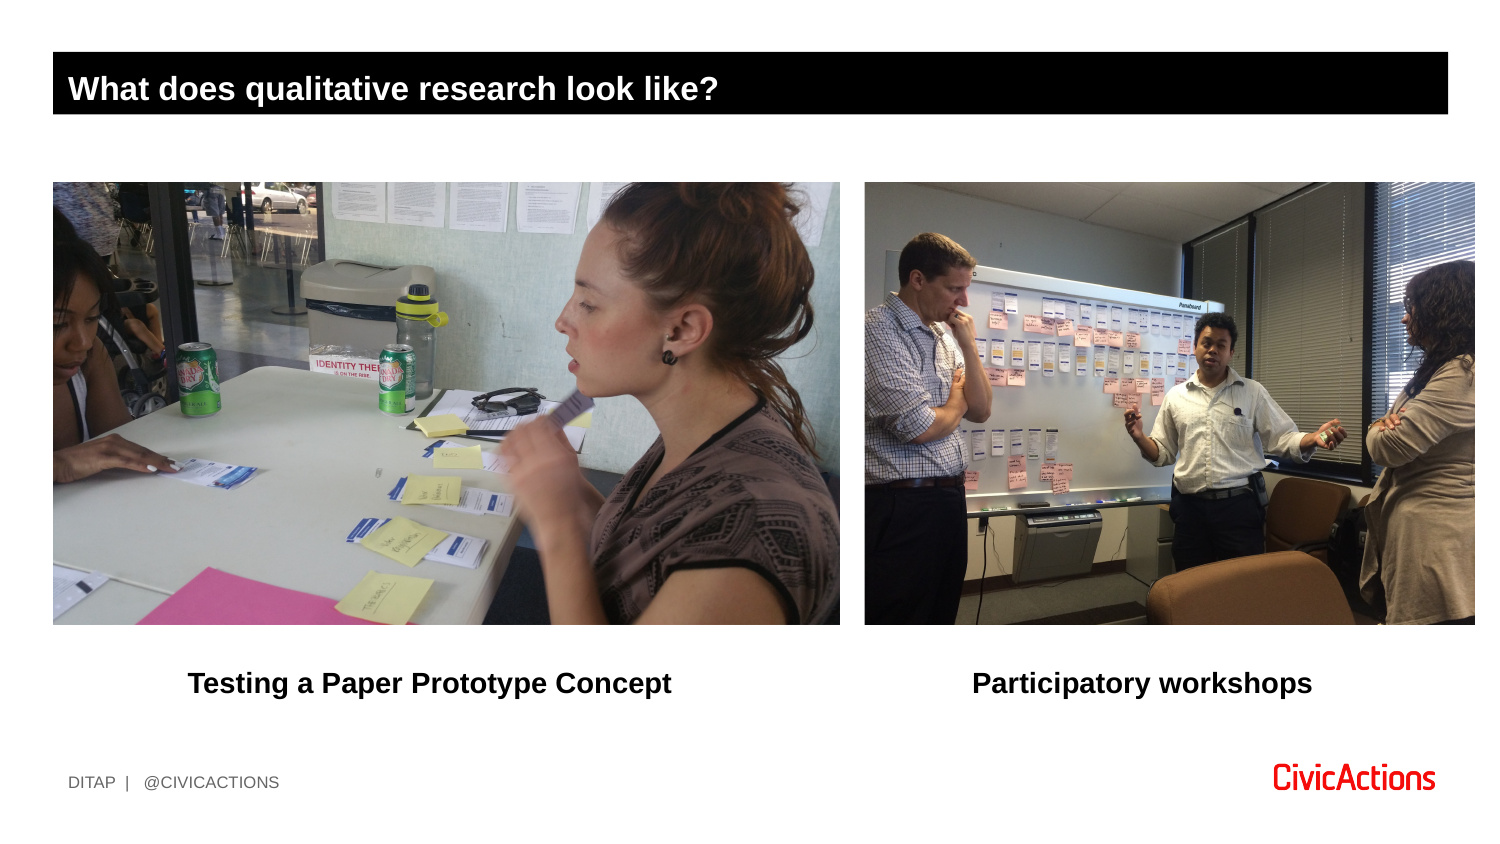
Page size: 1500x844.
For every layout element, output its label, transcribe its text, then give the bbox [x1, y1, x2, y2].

picture [53, 182, 840, 625]
picture [864, 182, 1475, 625]
title What does qualitative research look like? [53, 51, 1449, 115]
picture [1271, 758, 1438, 795]
text_box Testing a Paper Prototype Concept [172, 649, 764, 725]
text_box Participatory workshops [957, 649, 1365, 725]
